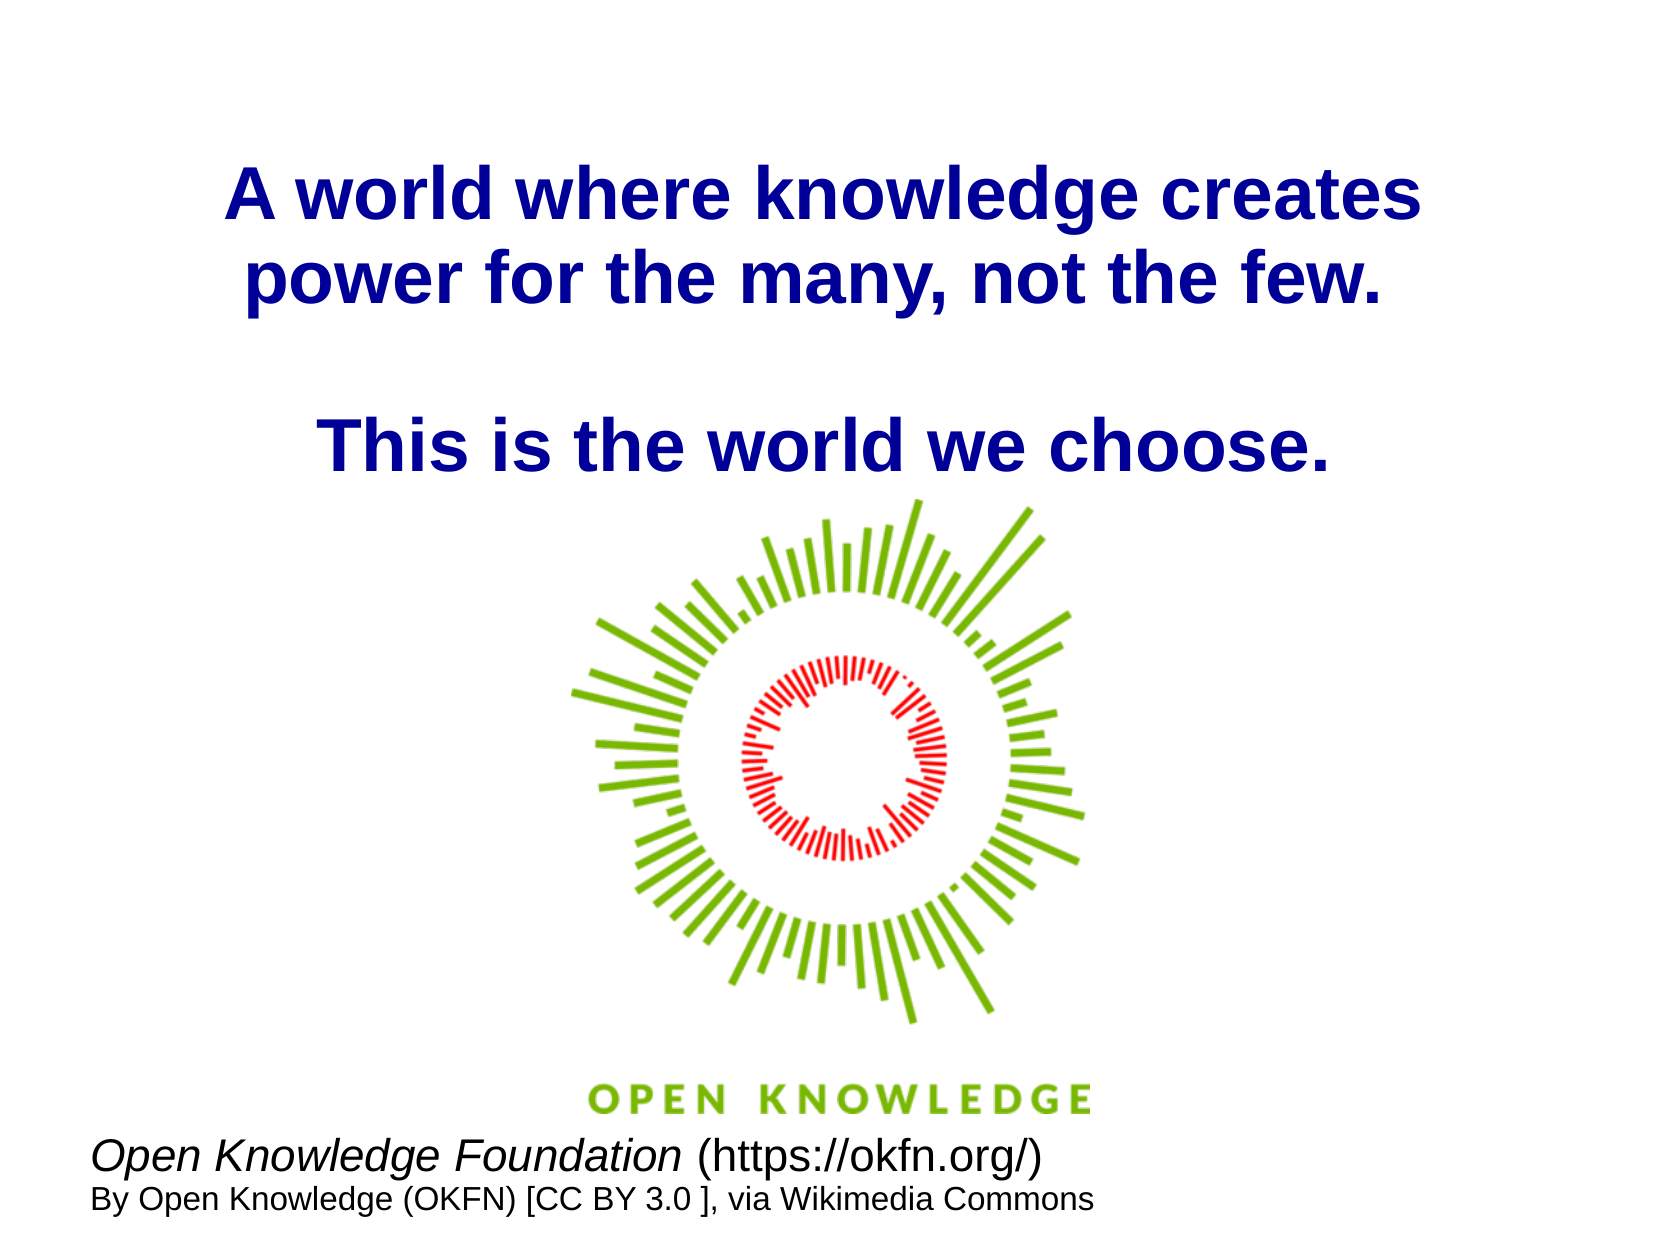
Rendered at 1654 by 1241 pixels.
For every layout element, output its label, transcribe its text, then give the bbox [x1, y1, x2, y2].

text_box A world where knowledge creates power for the many, not the few. This is the world we choose. [149, 143, 1499, 495]
text_box Open Knowledge Foundation (https://okfn.org/) By Open Knowledge (OKFN) [CC BY 3.0 ], via Wikimedia Commons [75, 1122, 1591, 1241]
picture [571, 499, 1090, 1114]
